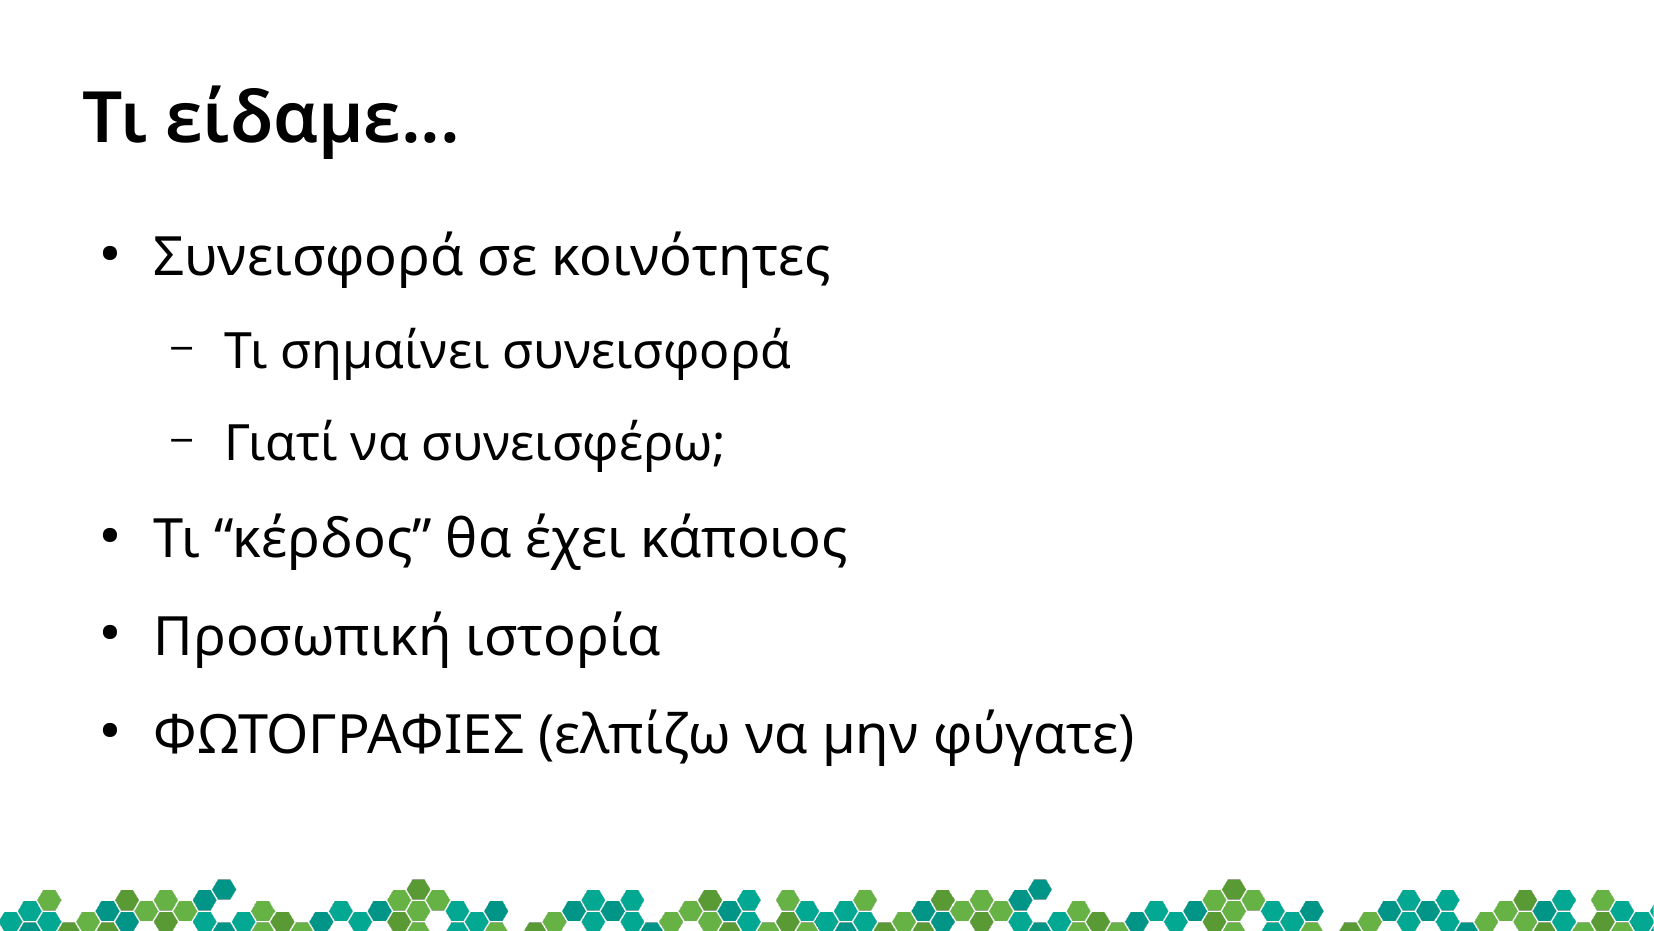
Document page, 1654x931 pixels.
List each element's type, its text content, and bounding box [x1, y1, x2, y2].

picture [0, 871, 1654, 931]
list Συνεισφορά σε κοινότητες Τι σημαίνει συνεισφορά Γιατί να συνεισφέρω; Τι “κέρδος” θα έχει κάποιος Προσωπική ιστορία ΦΩΤΟΓΡΑΦΙΕΣ (ελπίζω να μην φύγατε) [82, 217, 1571, 855]
title Τι είδαμε... [82, 37, 1571, 193]
